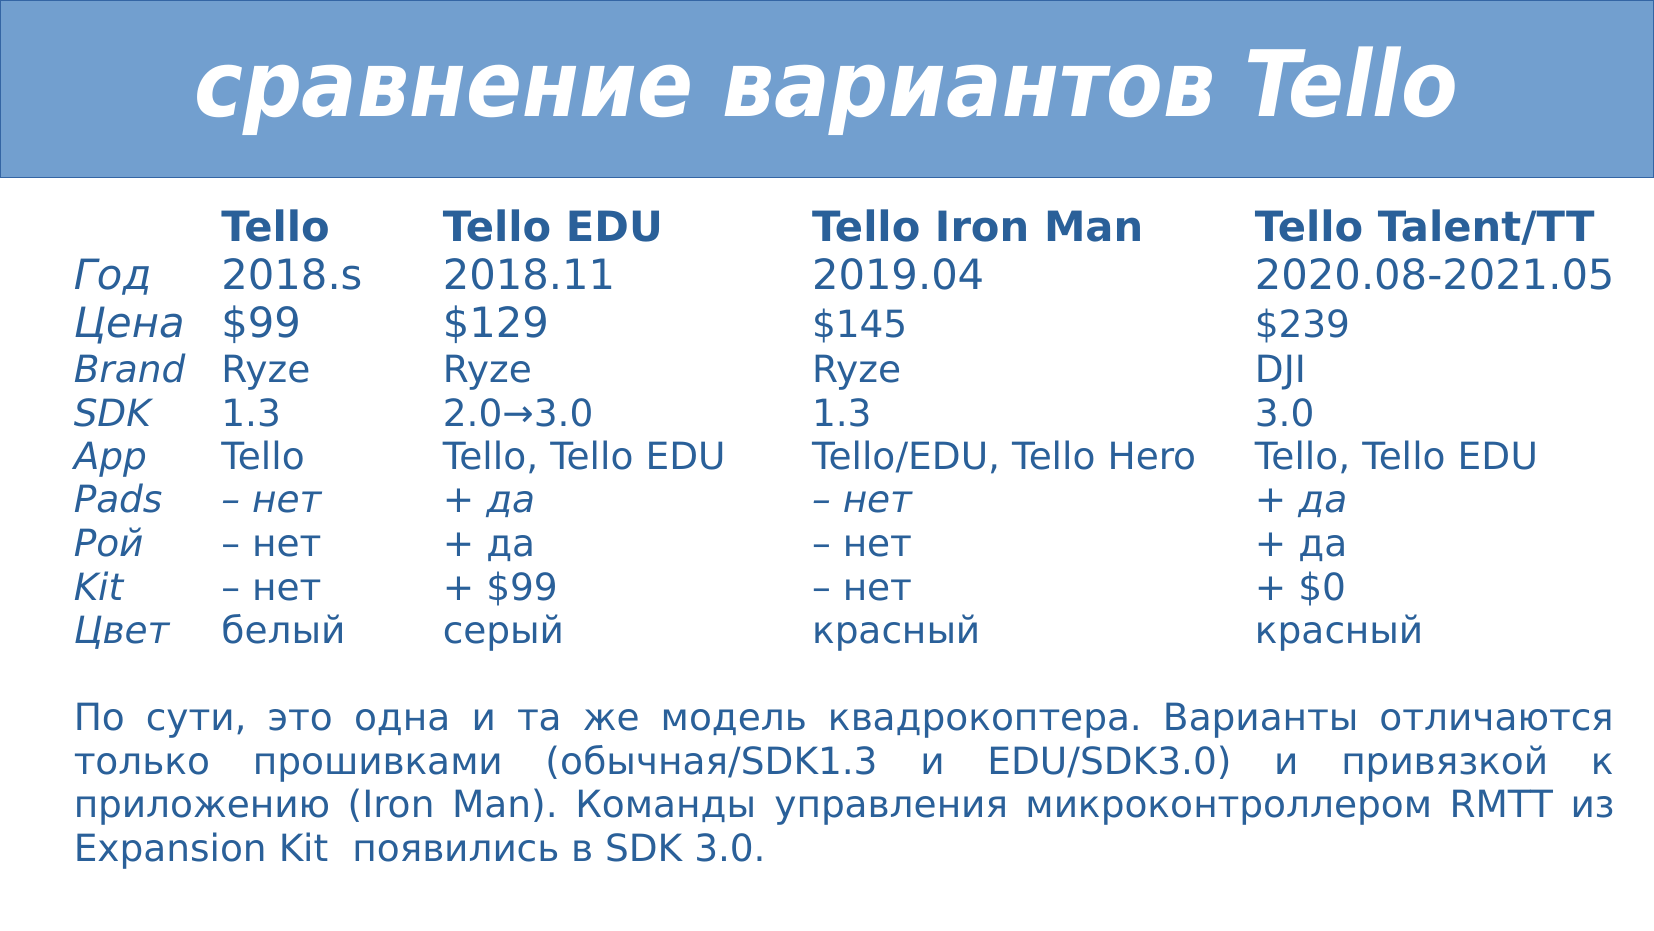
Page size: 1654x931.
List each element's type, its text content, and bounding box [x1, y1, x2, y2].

text_box [0, 0, 1654, 178]
text_box Tello Tello EDU Tello Iron Man Tello Talent/TT Год 2018.s 2018.11 2019.04 2020.08-2021.05 Цена $99 $129 $145 $239 Brand Ryze Ryze Ryze DJI SDK 1.3 2.0→3.0 1.3 3.0 App Tello Tello, Tello EDU Tello/EDU, Tello Hero Tello, Tello EDU Pads – нет + да – нет + да Рой – нет + да – нет + да Kit – нет + $99 – нет + $0 Цвет белый серый красный красный По сути, это одна и та же модель квадрокоптера. Варианты отличаются только прошивками (обычная/SDK1.3 и EDU/SDK3.0) и привязкой к приложению (Iron Man). Команды управления микроконтроллером RMTT из Expansion Kit появились в SDK 3.0. [59, 194, 1630, 886]
text_box сравнение вариантов Tello [11, 23, 1642, 178]
